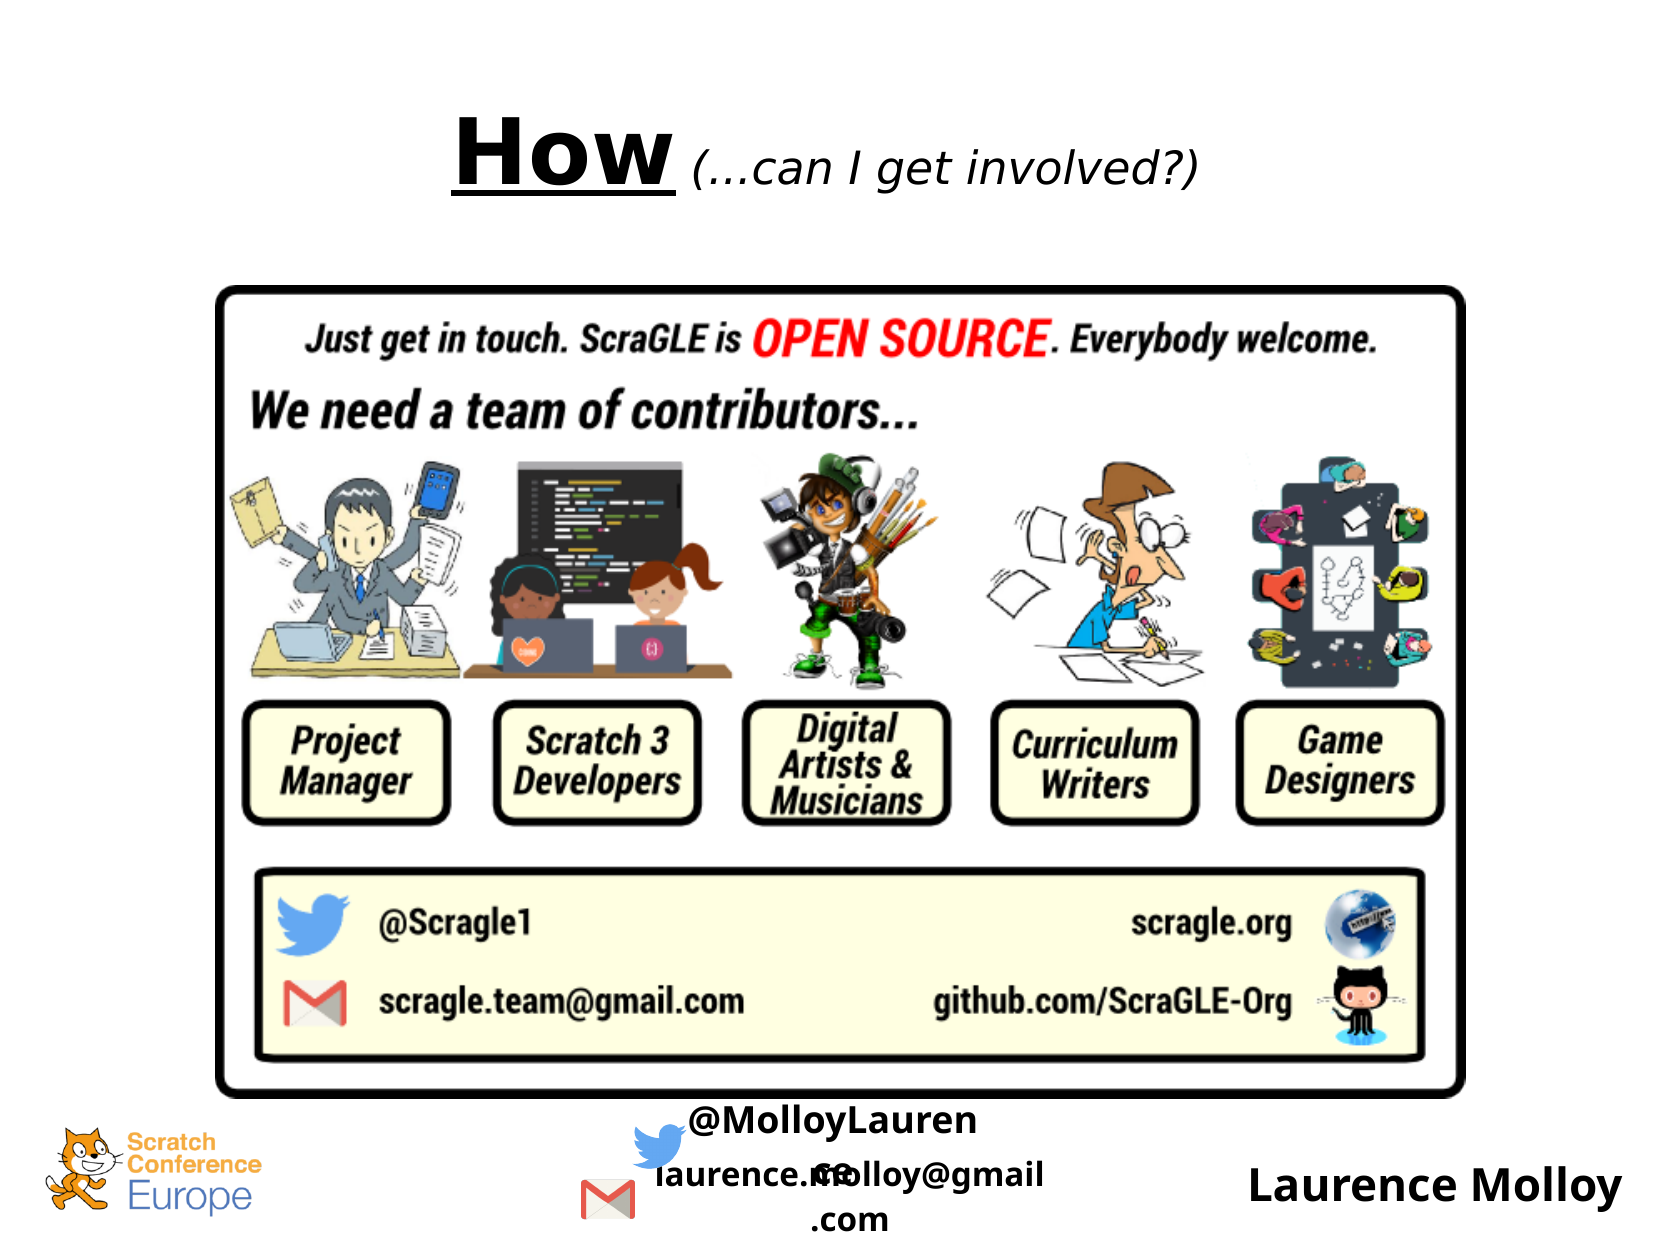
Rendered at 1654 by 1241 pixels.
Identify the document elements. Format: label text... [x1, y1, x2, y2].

text_box Laurence Molloy [1240, 1147, 1630, 1220]
picture [11, 1125, 296, 1217]
text_box @MolloyLaurence [685, 1108, 981, 1181]
title How (...can I get involved?) [82, 49, 1571, 257]
picture [572, 1116, 685, 1235]
picture [215, 285, 1466, 1099]
text_box laurence.molloy@gmail.com [652, 1159, 1048, 1233]
